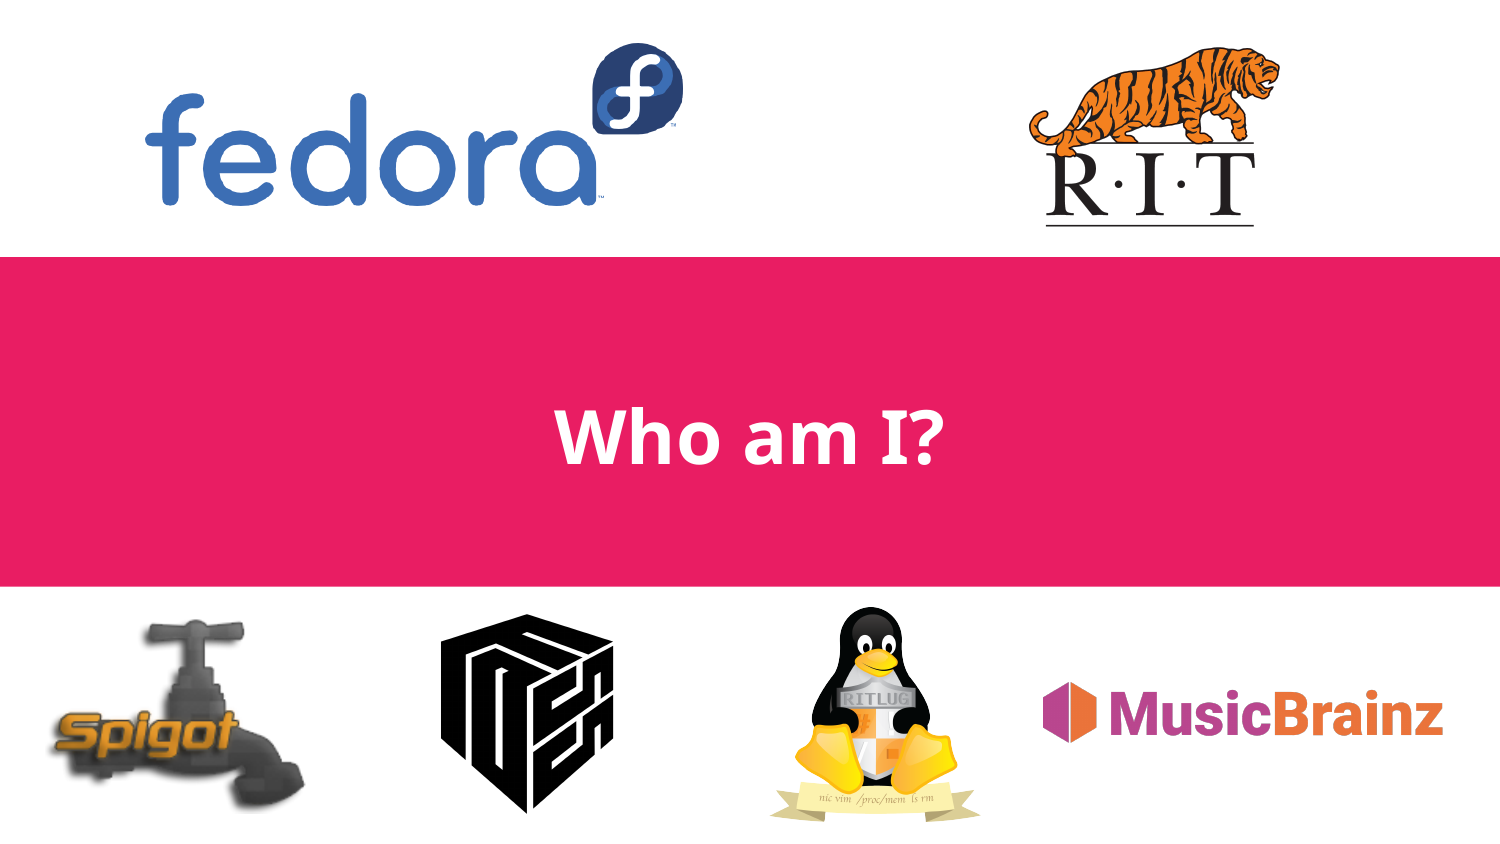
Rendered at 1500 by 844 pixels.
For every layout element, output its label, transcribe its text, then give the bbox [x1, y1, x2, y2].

title Who am I? [70, 309, 1430, 559]
picture [145, 43, 683, 206]
picture [1029, 47, 1280, 227]
picture [45, 615, 326, 814]
picture [1043, 682, 1450, 747]
picture [769, 607, 981, 822]
picture [421, 608, 633, 820]
